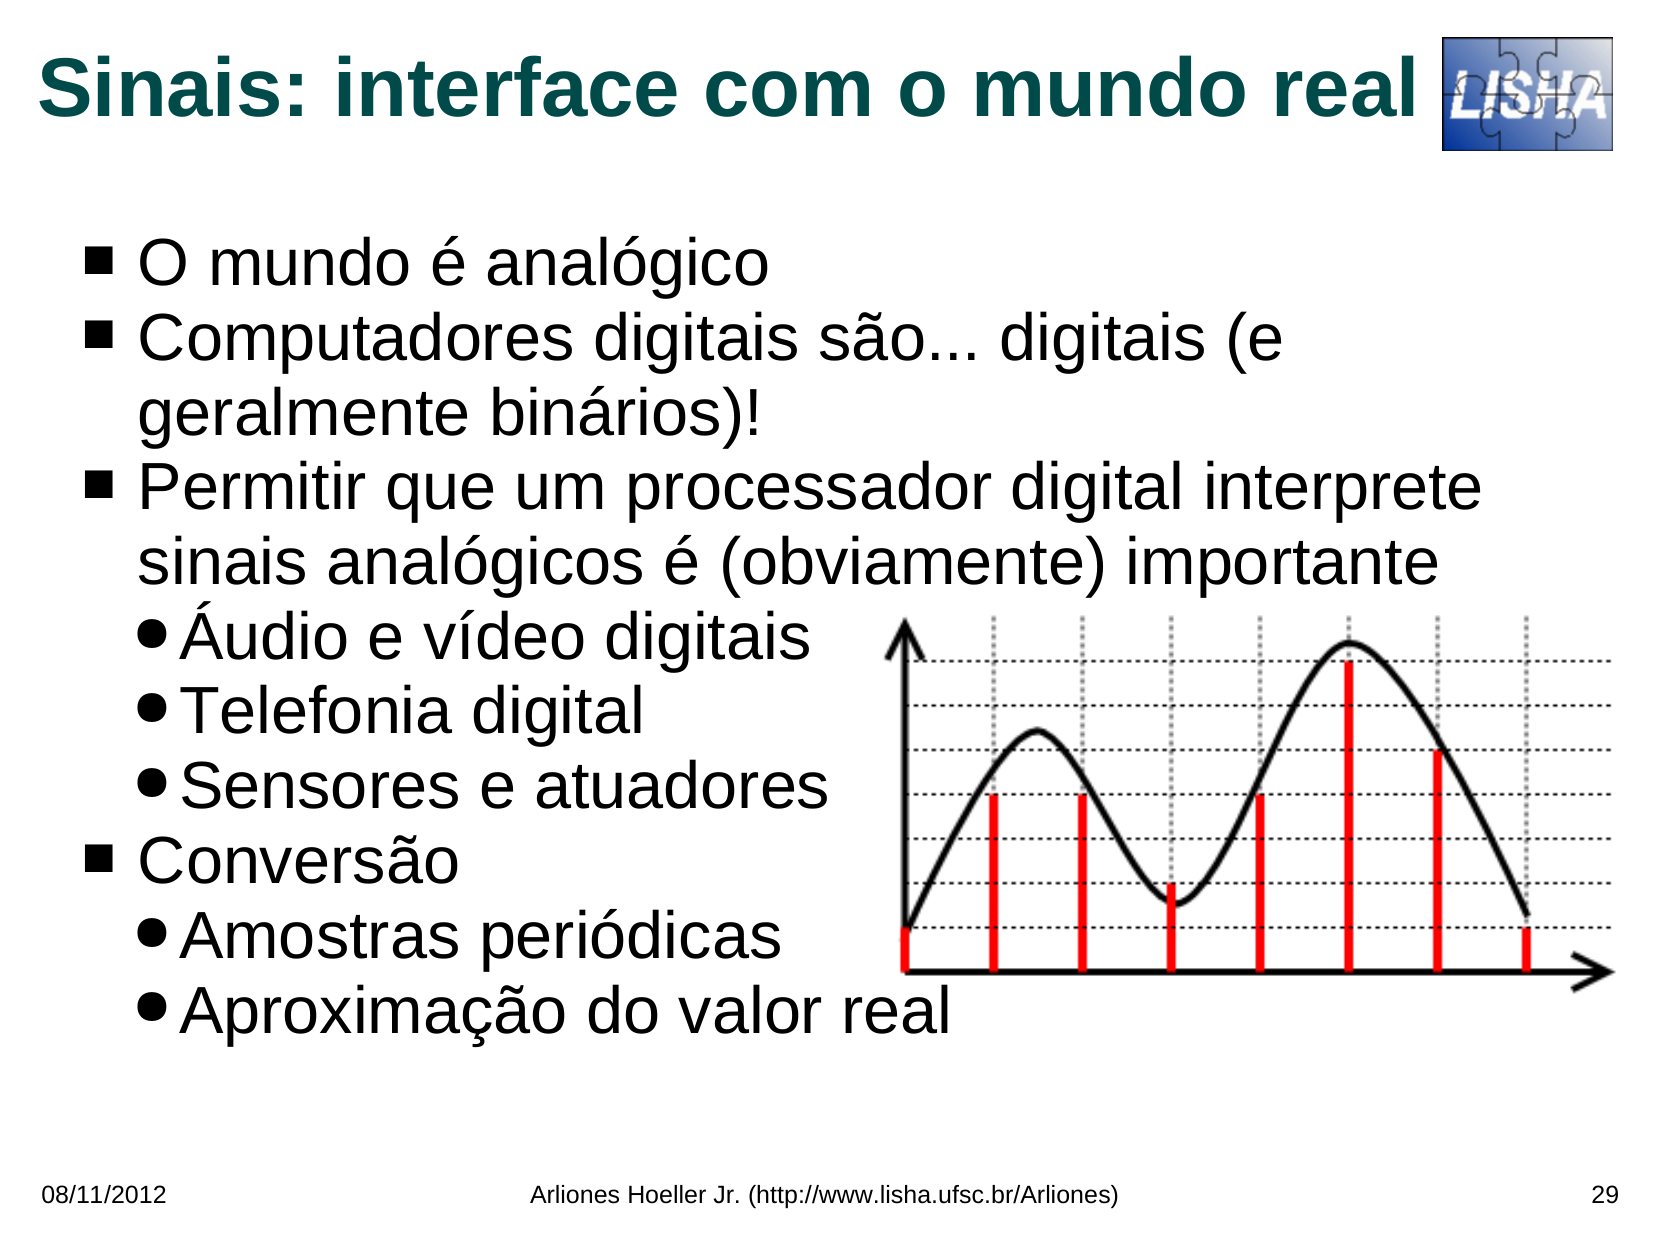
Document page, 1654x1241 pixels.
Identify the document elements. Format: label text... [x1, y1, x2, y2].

picture [1442, 37, 1613, 151]
picture [1613, 614, 1618, 1027]
title Sinais: interface com o mundo real [37, 6, 1426, 182]
list O mundo é analógico Computadores digitais são... digitais (e geralmente binários)! Permitir que um processador digital interprete sinais analógicos é (obviamente) importante Áudio e vídeo digitais Telefonia digital Sensores e atuadores Conversão Amostras periódicas Aproximação do valor real [37, 225, 1613, 1163]
